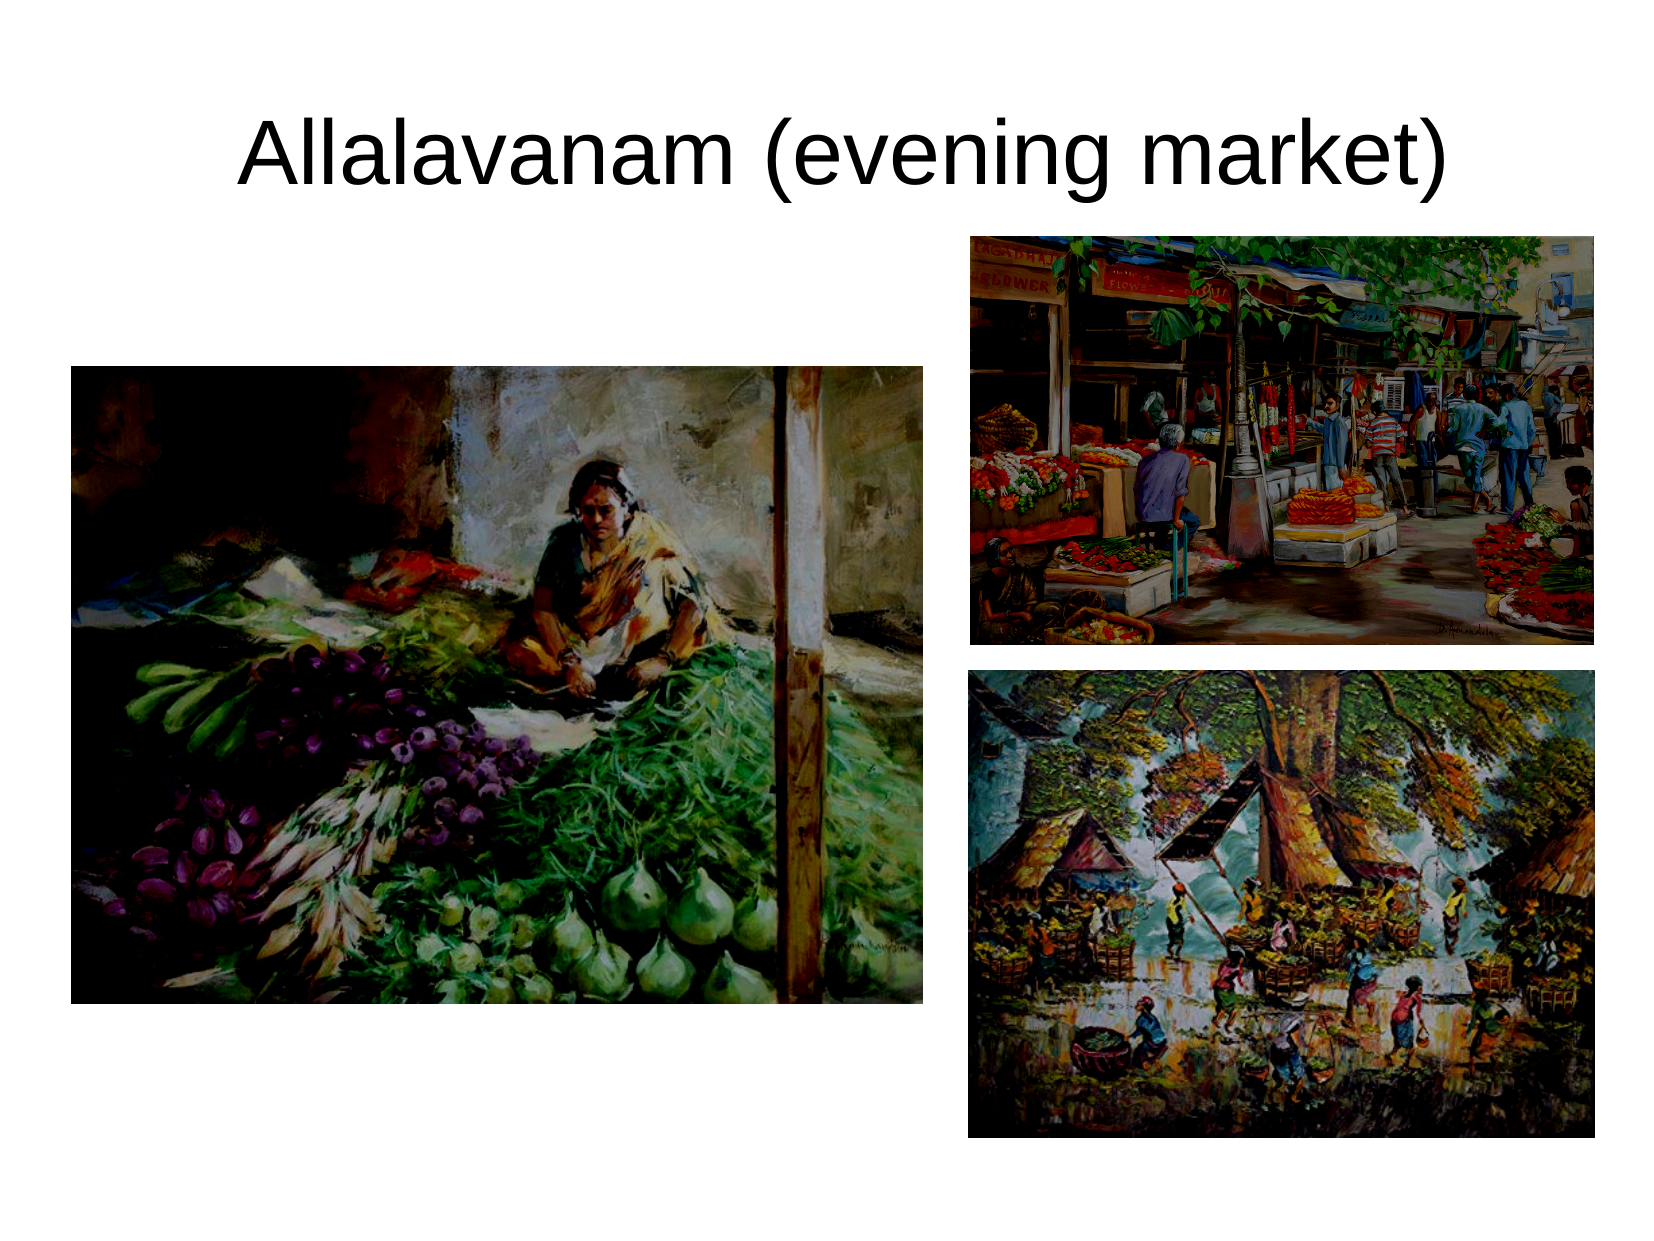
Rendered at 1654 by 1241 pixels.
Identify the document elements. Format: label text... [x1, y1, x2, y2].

picture [968, 670, 1595, 1139]
picture [970, 236, 1594, 646]
title Allalavanam (evening market) [82, 49, 1571, 257]
picture [71, 366, 923, 1004]
